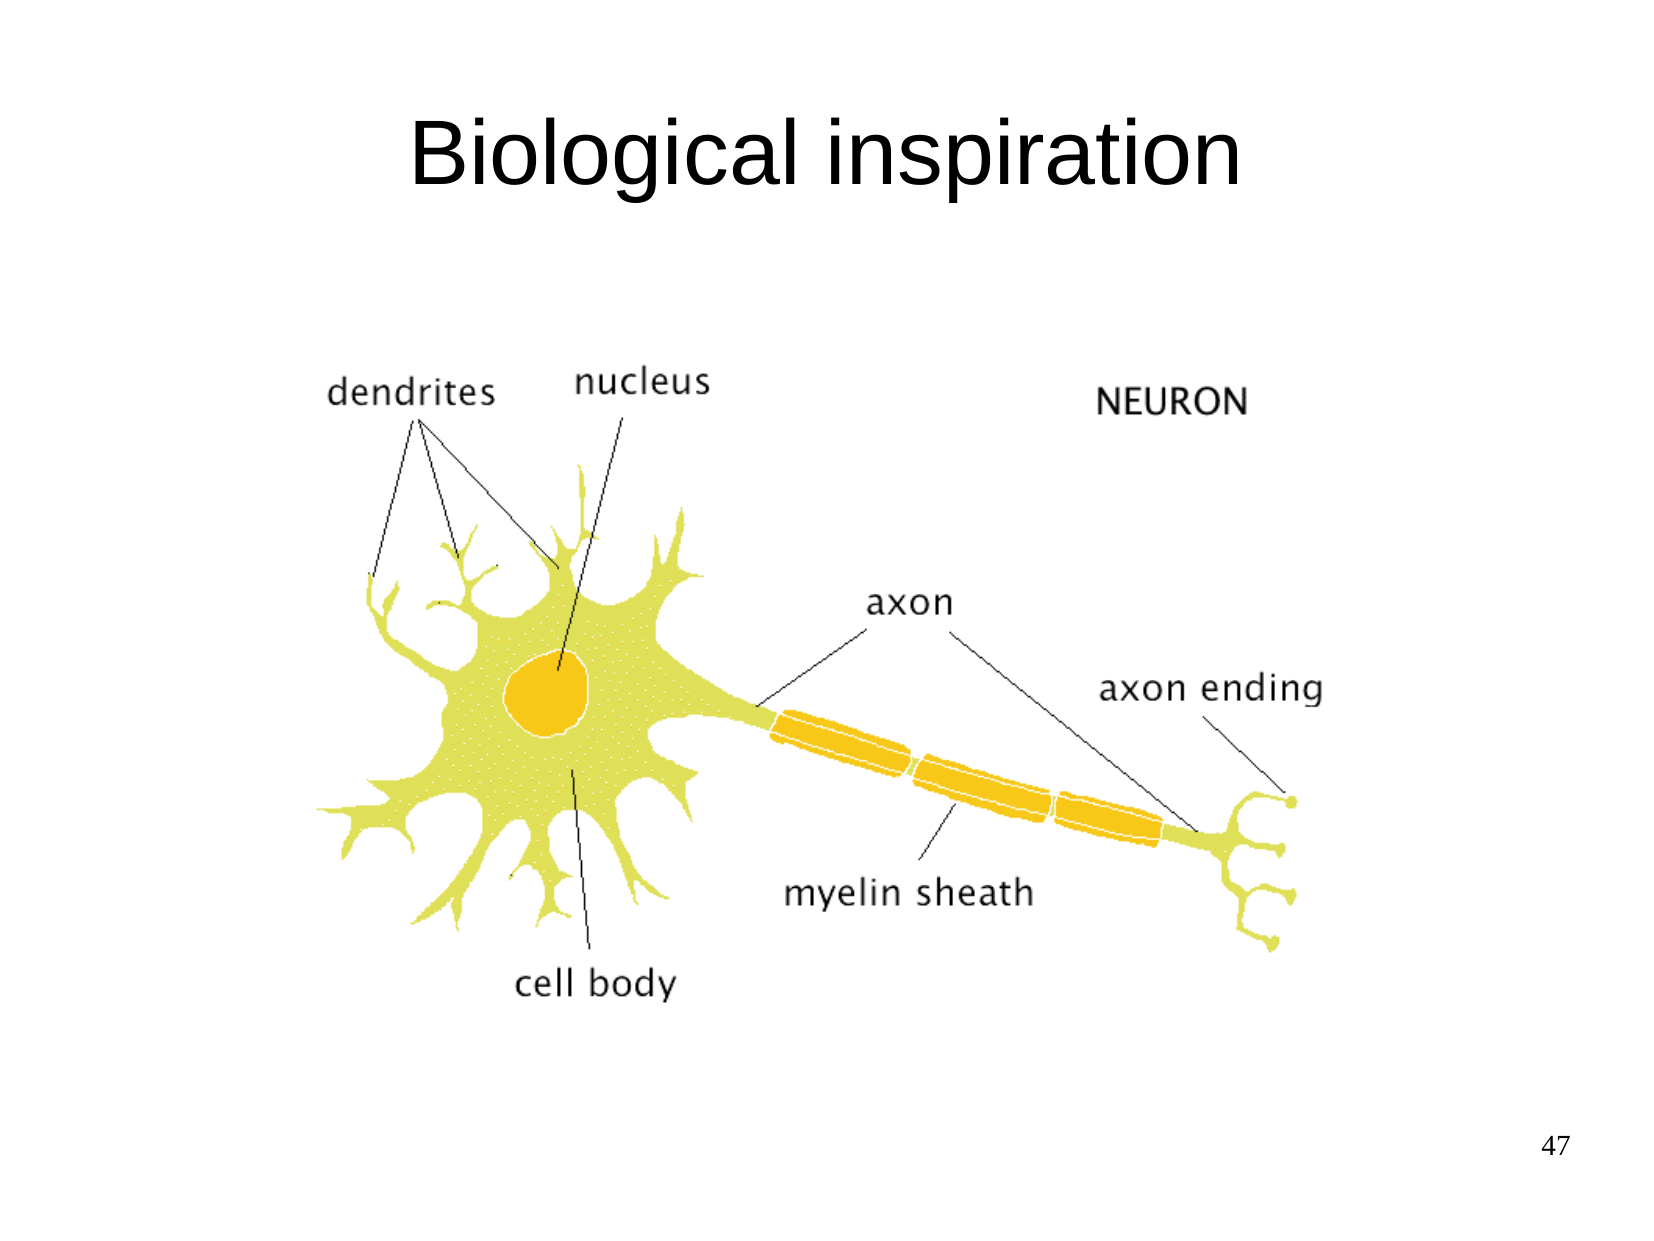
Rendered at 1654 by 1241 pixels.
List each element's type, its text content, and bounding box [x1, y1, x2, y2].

title Biological inspiration [82, 49, 1571, 257]
picture [270, 313, 1364, 1096]
